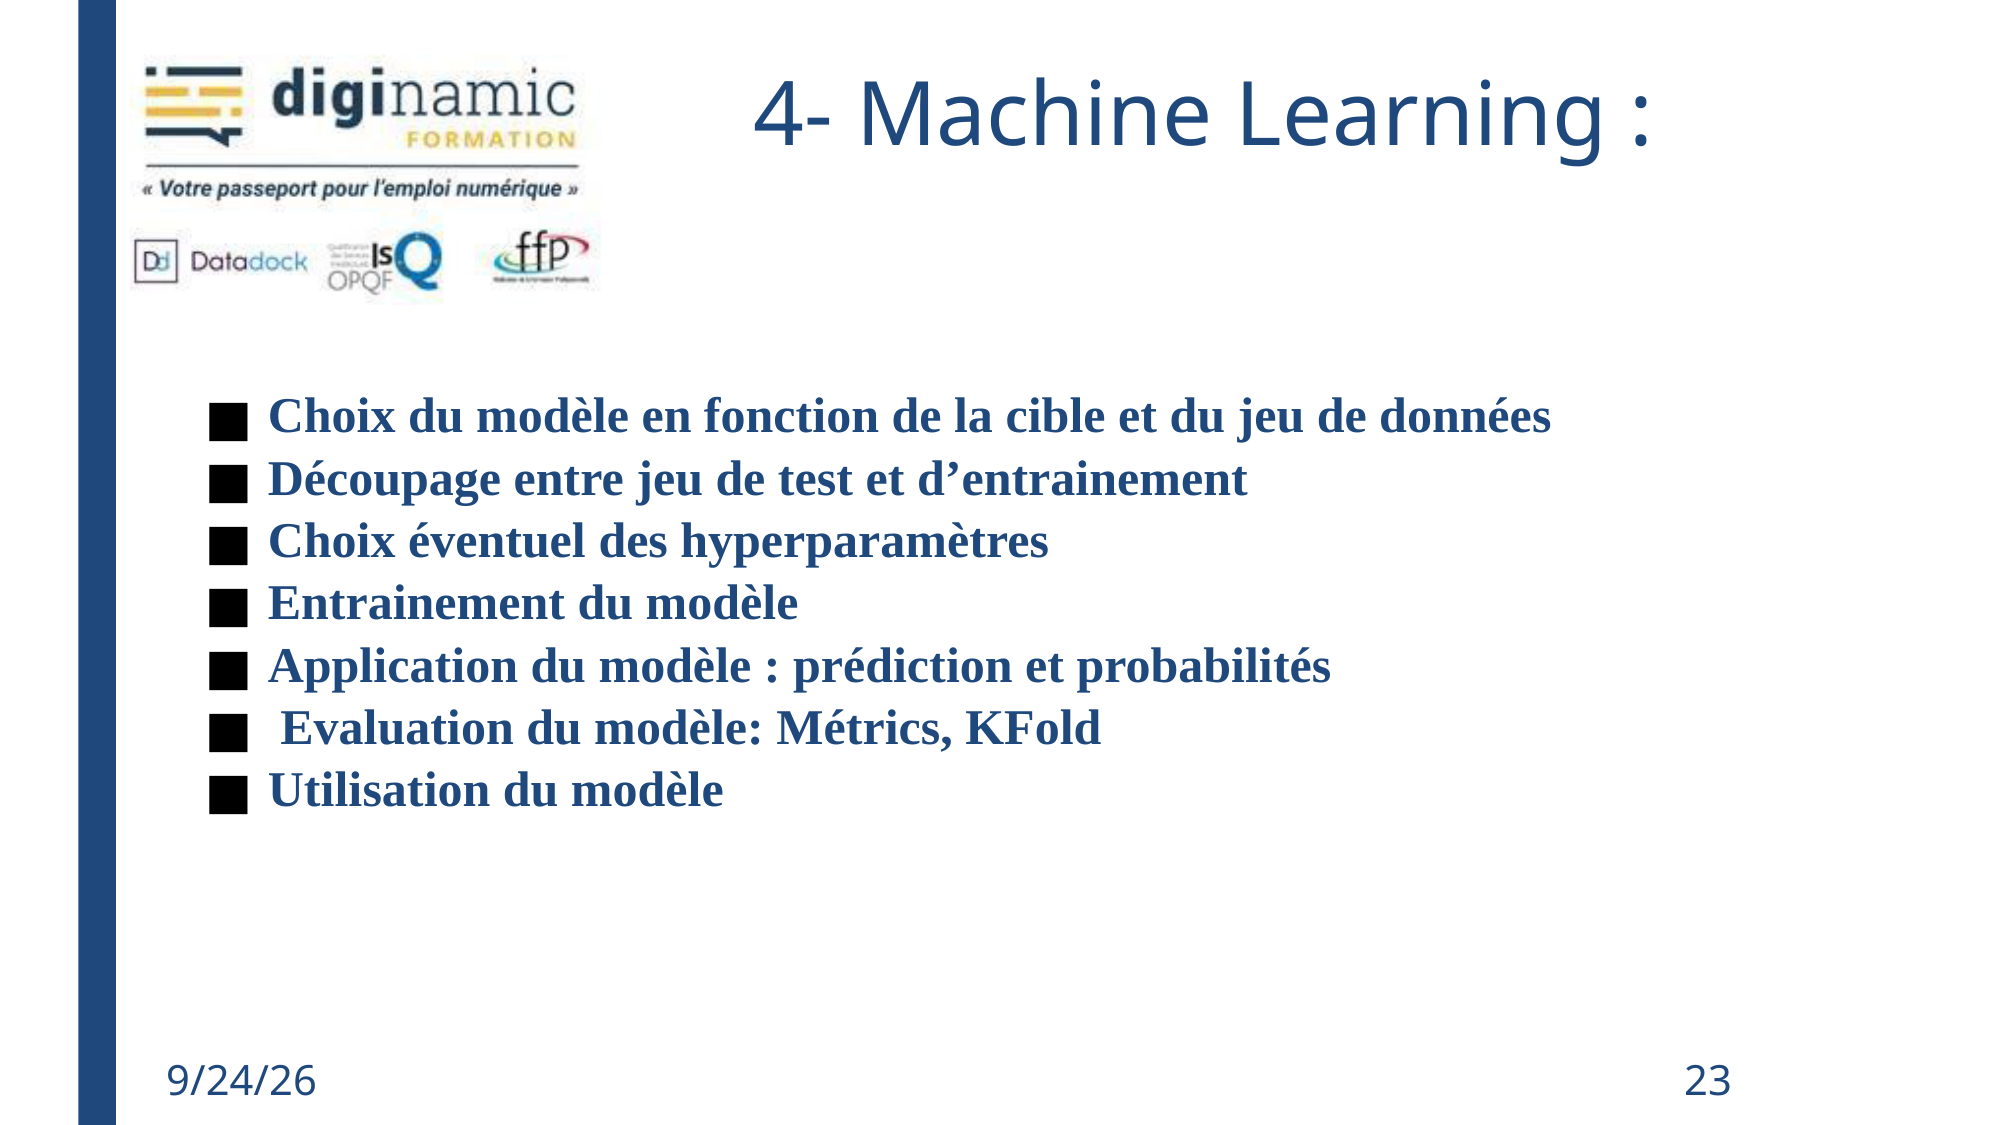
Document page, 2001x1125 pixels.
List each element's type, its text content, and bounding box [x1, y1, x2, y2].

text_box [1669, 1043, 1931, 1110]
title 4- Machine Learning : [516, 51, 1892, 299]
list Choix du modèle en fonction de la cible et du jeu de données Découpage entre jeu de test et d’entrainement Choix éventuel des hyperparamètres Entrainement du modèle Application du modèle : prédiction et probabilités Evaluation du modèle: Métrics, KFold Utilisation du modèle [189, 383, 1907, 1103]
text_box 2/23/2024 [151, 1043, 389, 1110]
